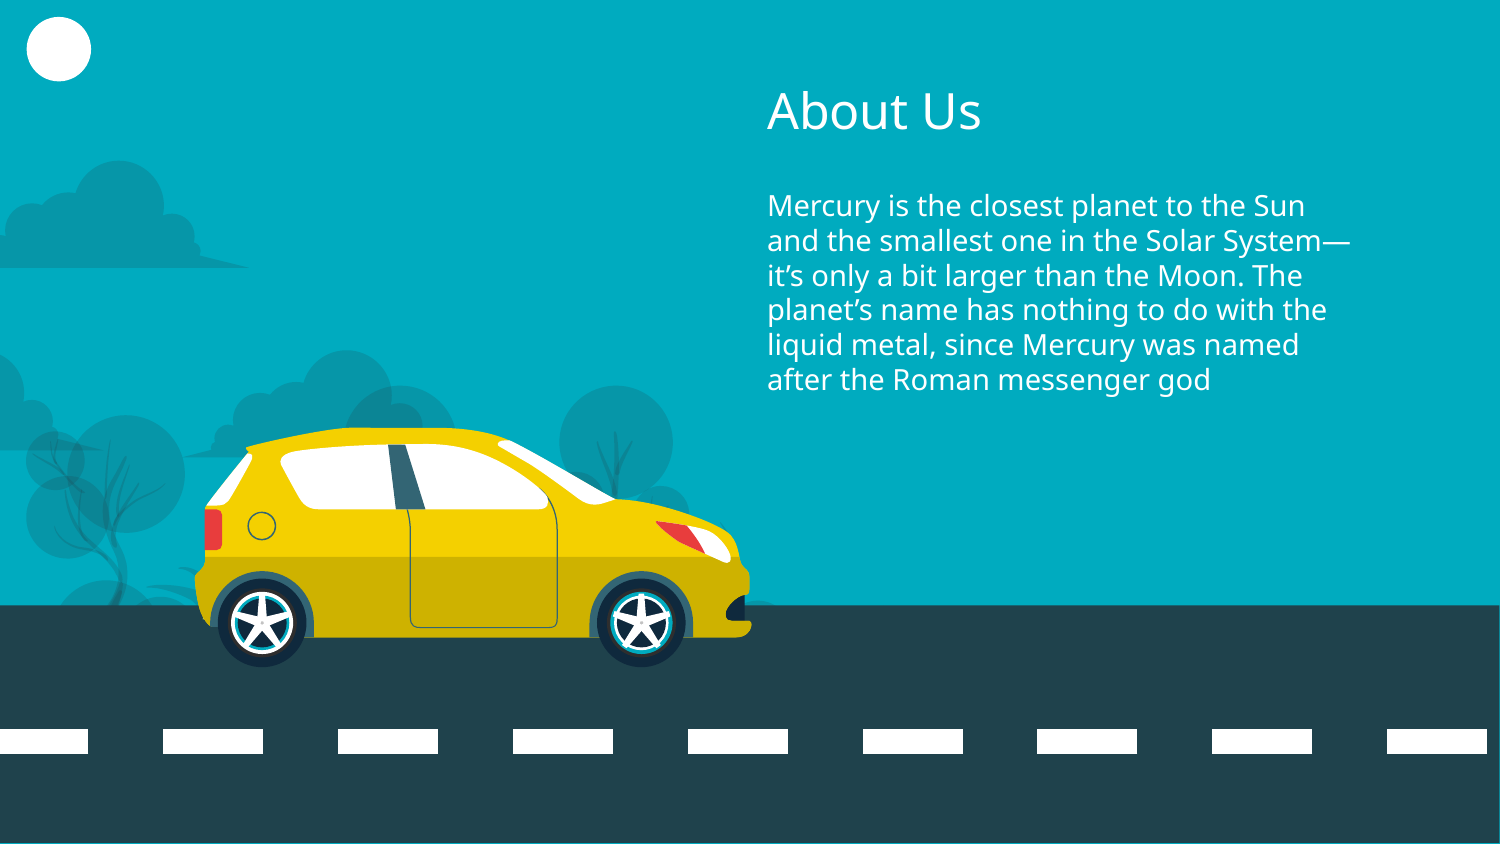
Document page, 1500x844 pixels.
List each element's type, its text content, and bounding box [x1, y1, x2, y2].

title About Us [752, 77, 1367, 141]
subtitle Mercury is the closest planet to the Sun and the smallest one in the Solar System—it’s only a bit larger than the Moon. The planet’s name has nothing to do with the liquid metal, since Mercury was named after the Roman messenger god [752, 171, 1367, 366]
text_box [27, 17, 91, 81]
text_box [194, 427, 752, 668]
